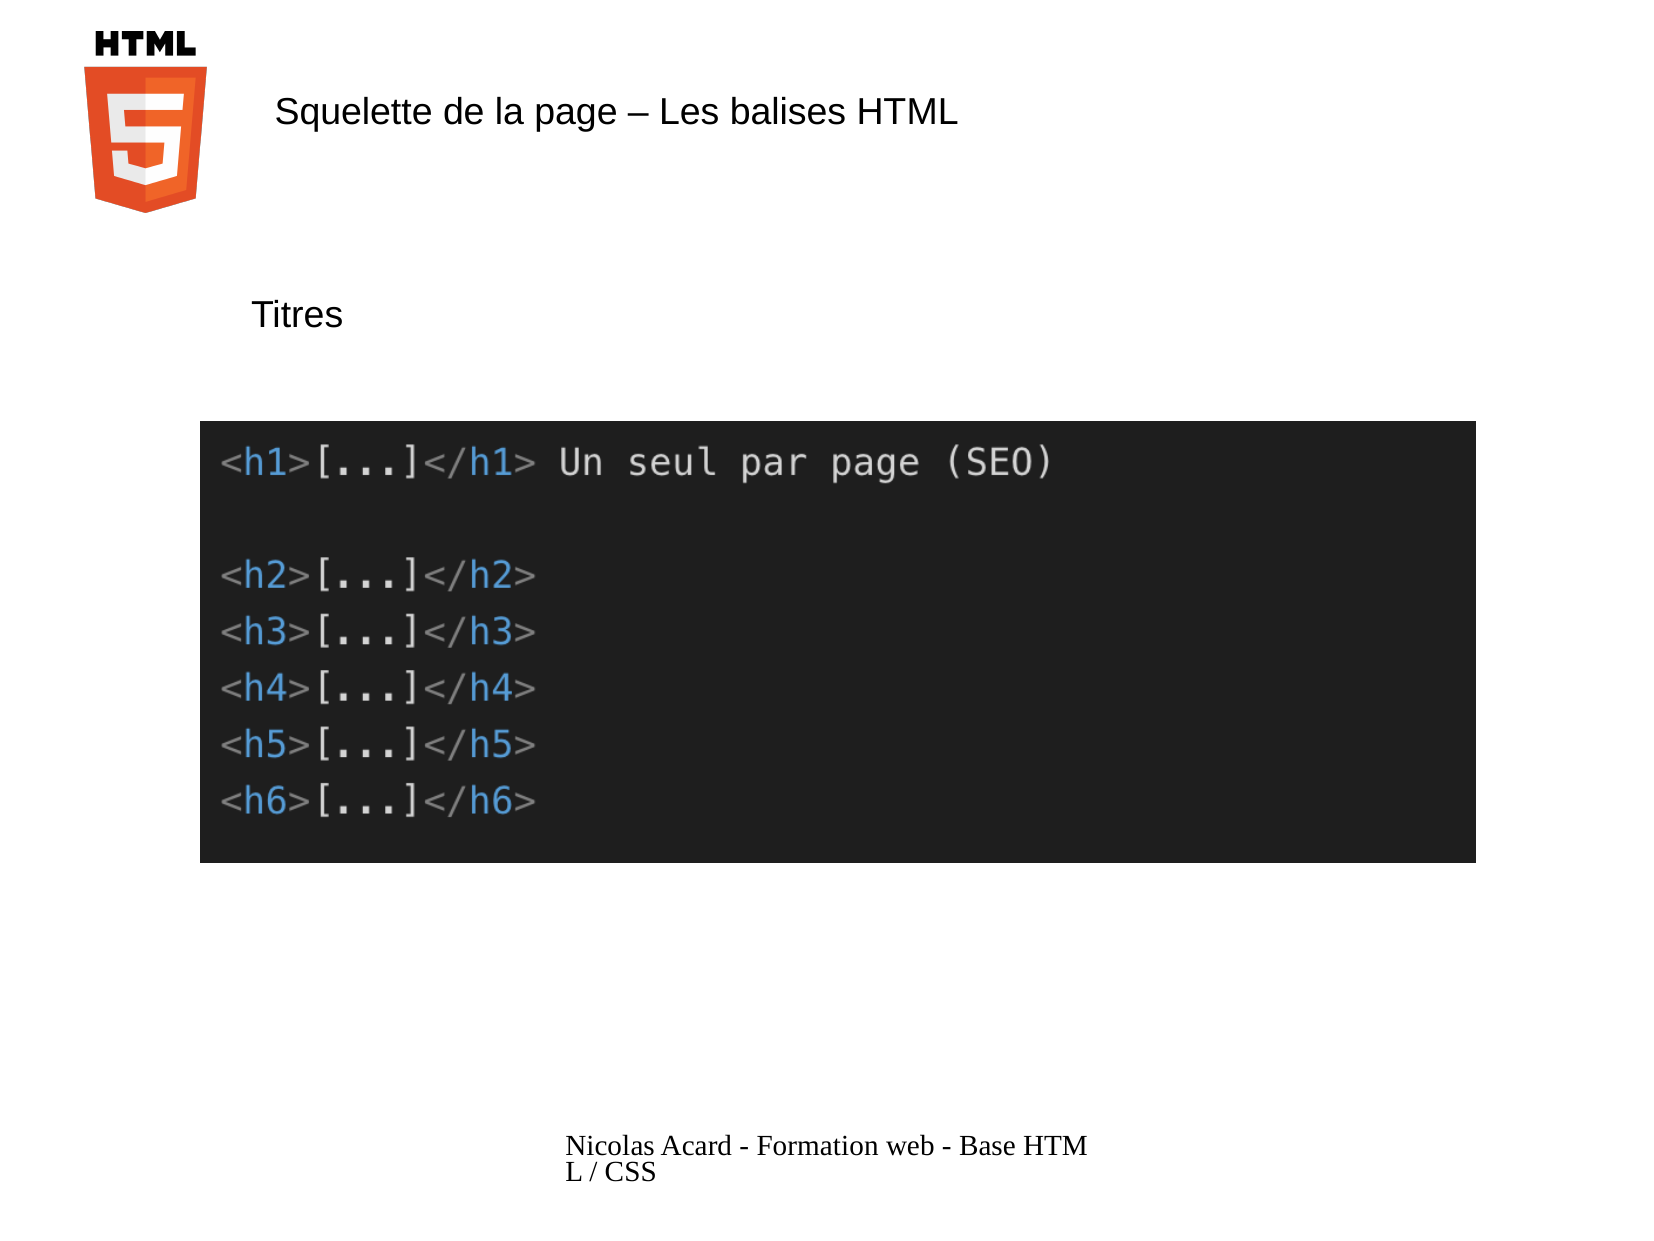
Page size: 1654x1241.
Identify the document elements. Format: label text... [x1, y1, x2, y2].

picture [200, 421, 1476, 863]
picture [59, 31, 232, 213]
text_box Squelette de la page – Les balises HTML [259, 82, 1193, 140]
text_box Titres [236, 285, 686, 343]
